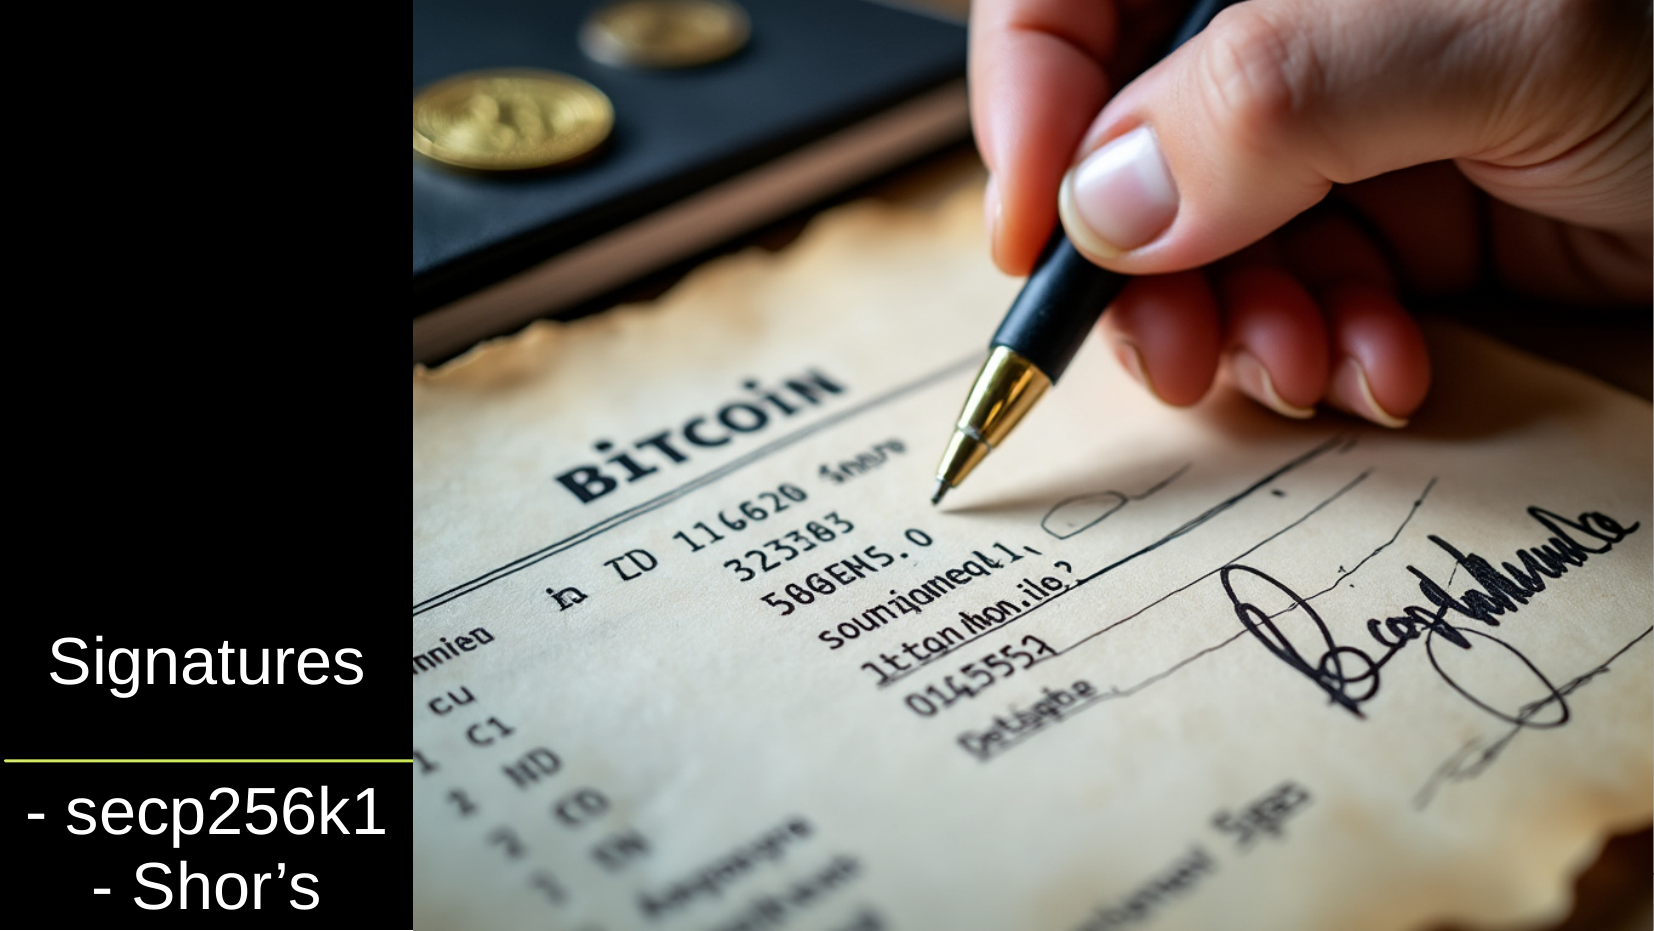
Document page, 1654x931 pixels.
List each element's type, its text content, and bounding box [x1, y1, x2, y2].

subtitle Signatures - secp256k1 - Shor’s [0, 618, 413, 931]
picture [413, 0, 1654, 931]
